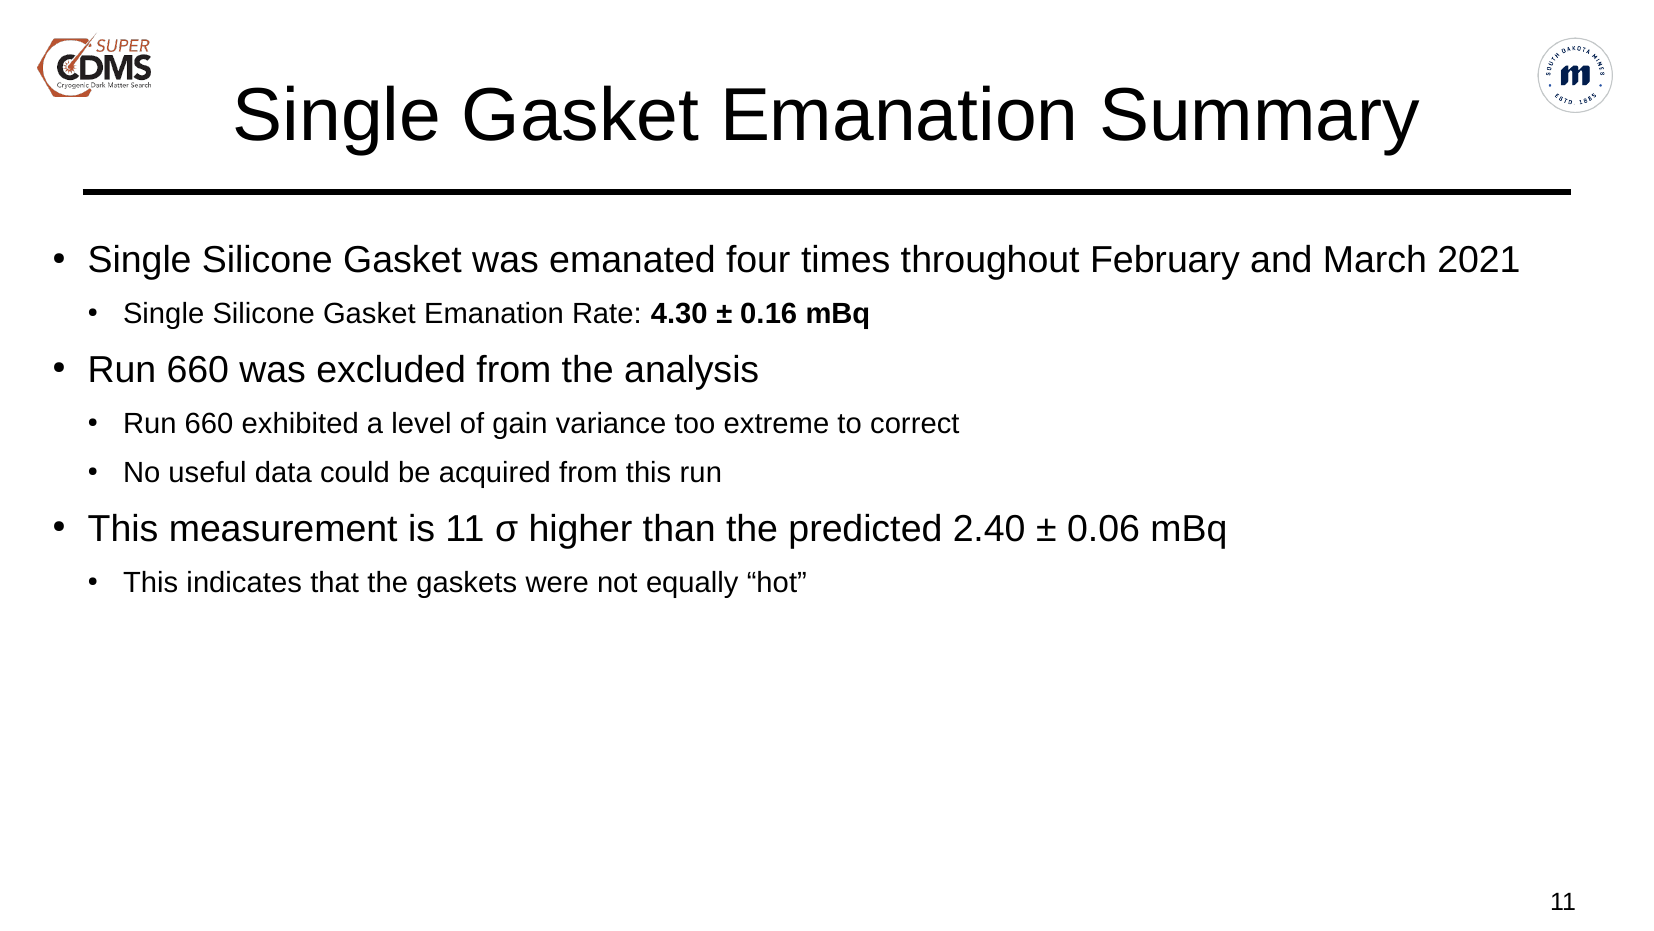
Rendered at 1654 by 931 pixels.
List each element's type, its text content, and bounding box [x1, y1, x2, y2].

picture [1571, 37, 1613, 113]
picture [37, 32, 151, 97]
text_box Single Silicone Gasket was emanated four times throughout February and March 2021 Single Silicone Gasket Emanation Rate: 4.30 ± 0.16 mBq Run 660 was excluded from the analysis Run 660 exhibited a level of gain variance too extreme to correct No useful data could be acquired from this run This measurement is 11 σ higher than the predicted 2.40 ± 0.06 mBq This indicates that the gaskets were not equally “hot” [37, 225, 1613, 638]
title Single Gasket Emanation Summary [82, 37, 1571, 193]
